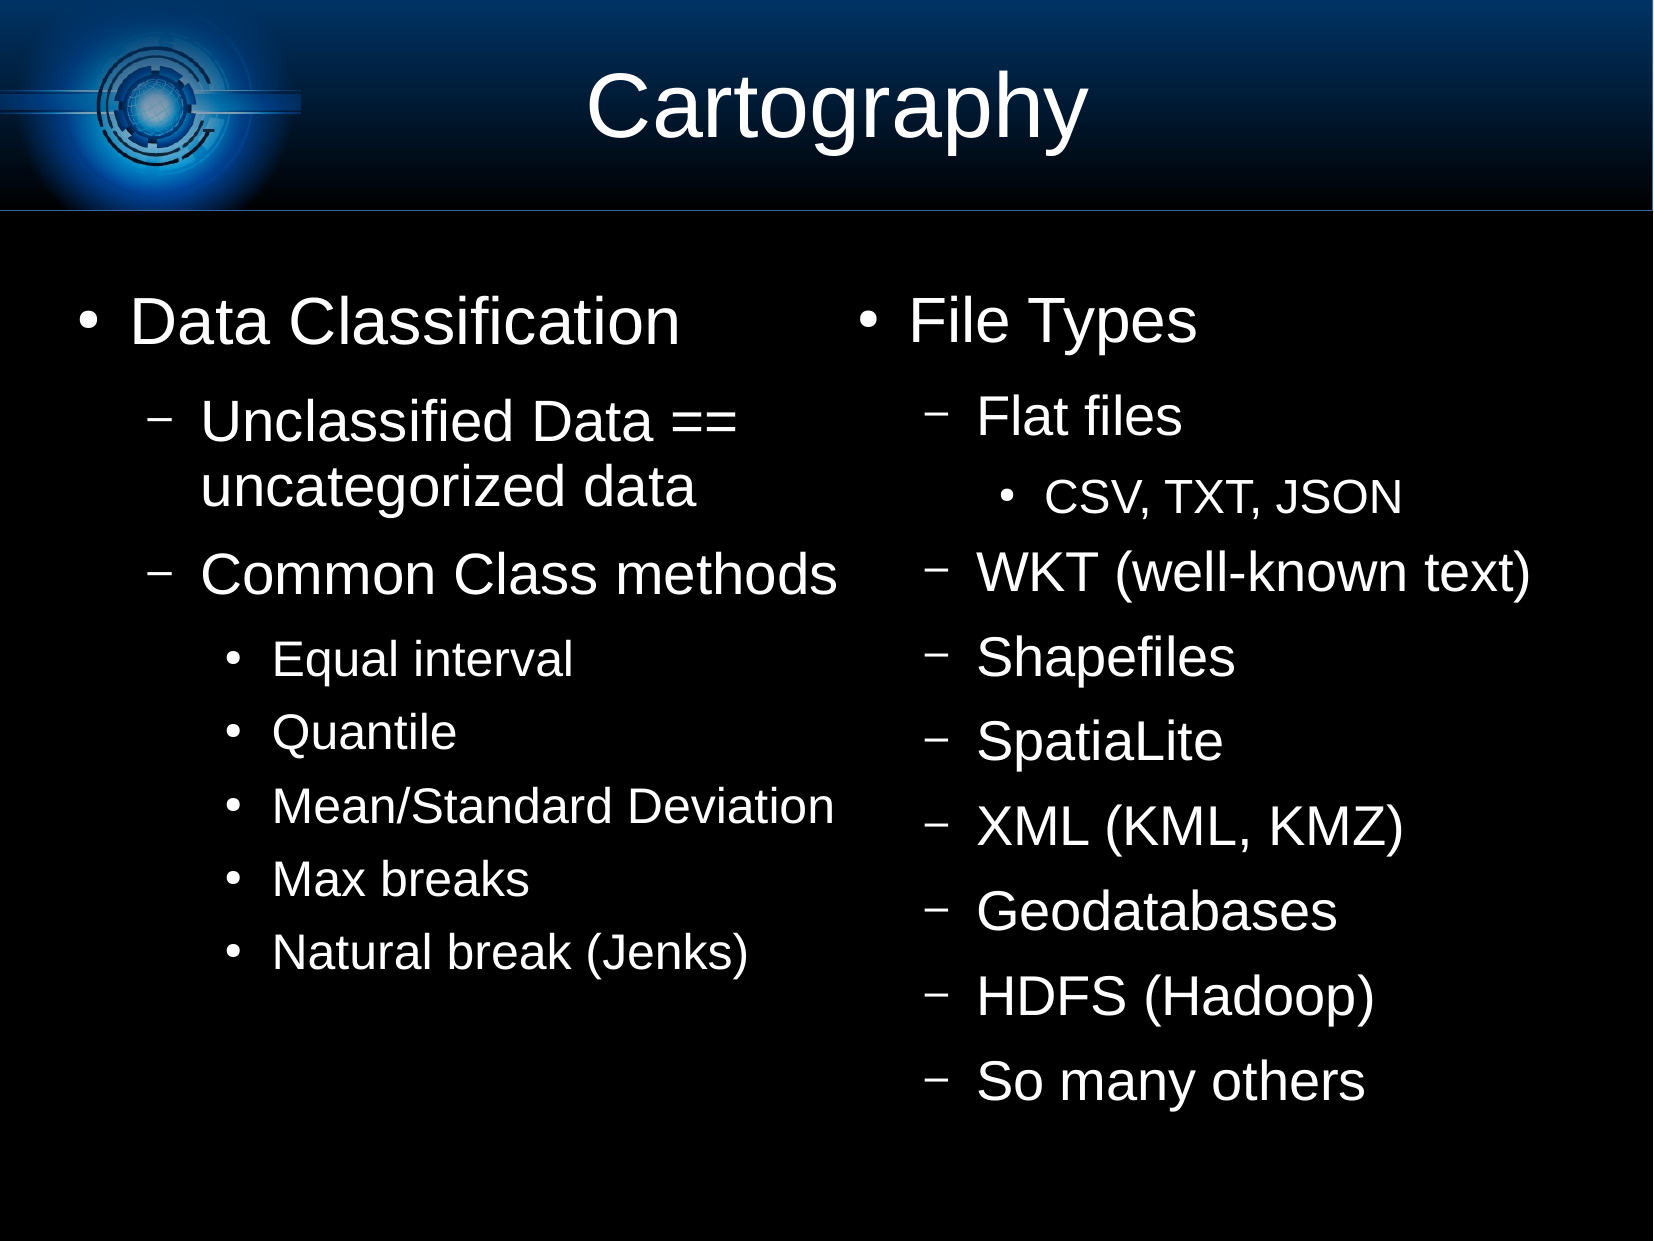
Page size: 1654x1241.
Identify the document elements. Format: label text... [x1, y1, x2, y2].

picture [0, 87, 94, 210]
list File Types Flat files CSV, TXT, JSON WKT (well-known text) Shapefiles SpatiaLite XML (KML, KMZ) Geodatabases HDFS (Hadoop) So many others [840, 285, 1622, 1113]
title Cartography [94, 2, 1583, 210]
list Data Classification Unclassified Data == uncategorized data Common Class methods Equal interval Quantile Mean/Standard Deviation Max breaks Natural break (Jenks) [58, 284, 841, 1113]
